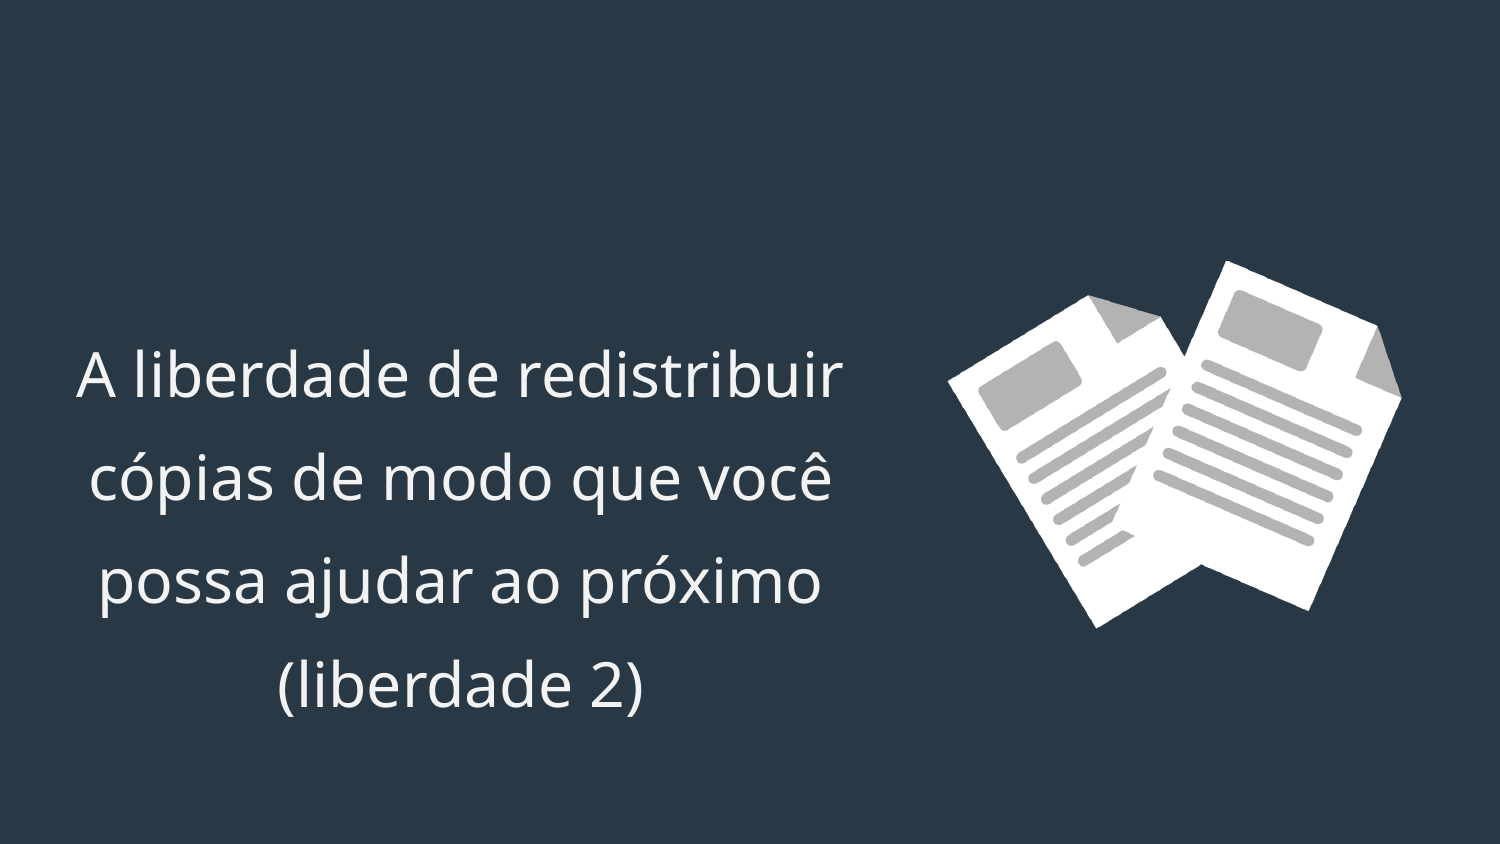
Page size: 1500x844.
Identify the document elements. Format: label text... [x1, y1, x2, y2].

picture [827, 261, 1500, 645]
text_box A liberdade de redistribuir cópias de modo que você possa ajudar ao próximo (liberdade 2) [45, 291, 877, 615]
